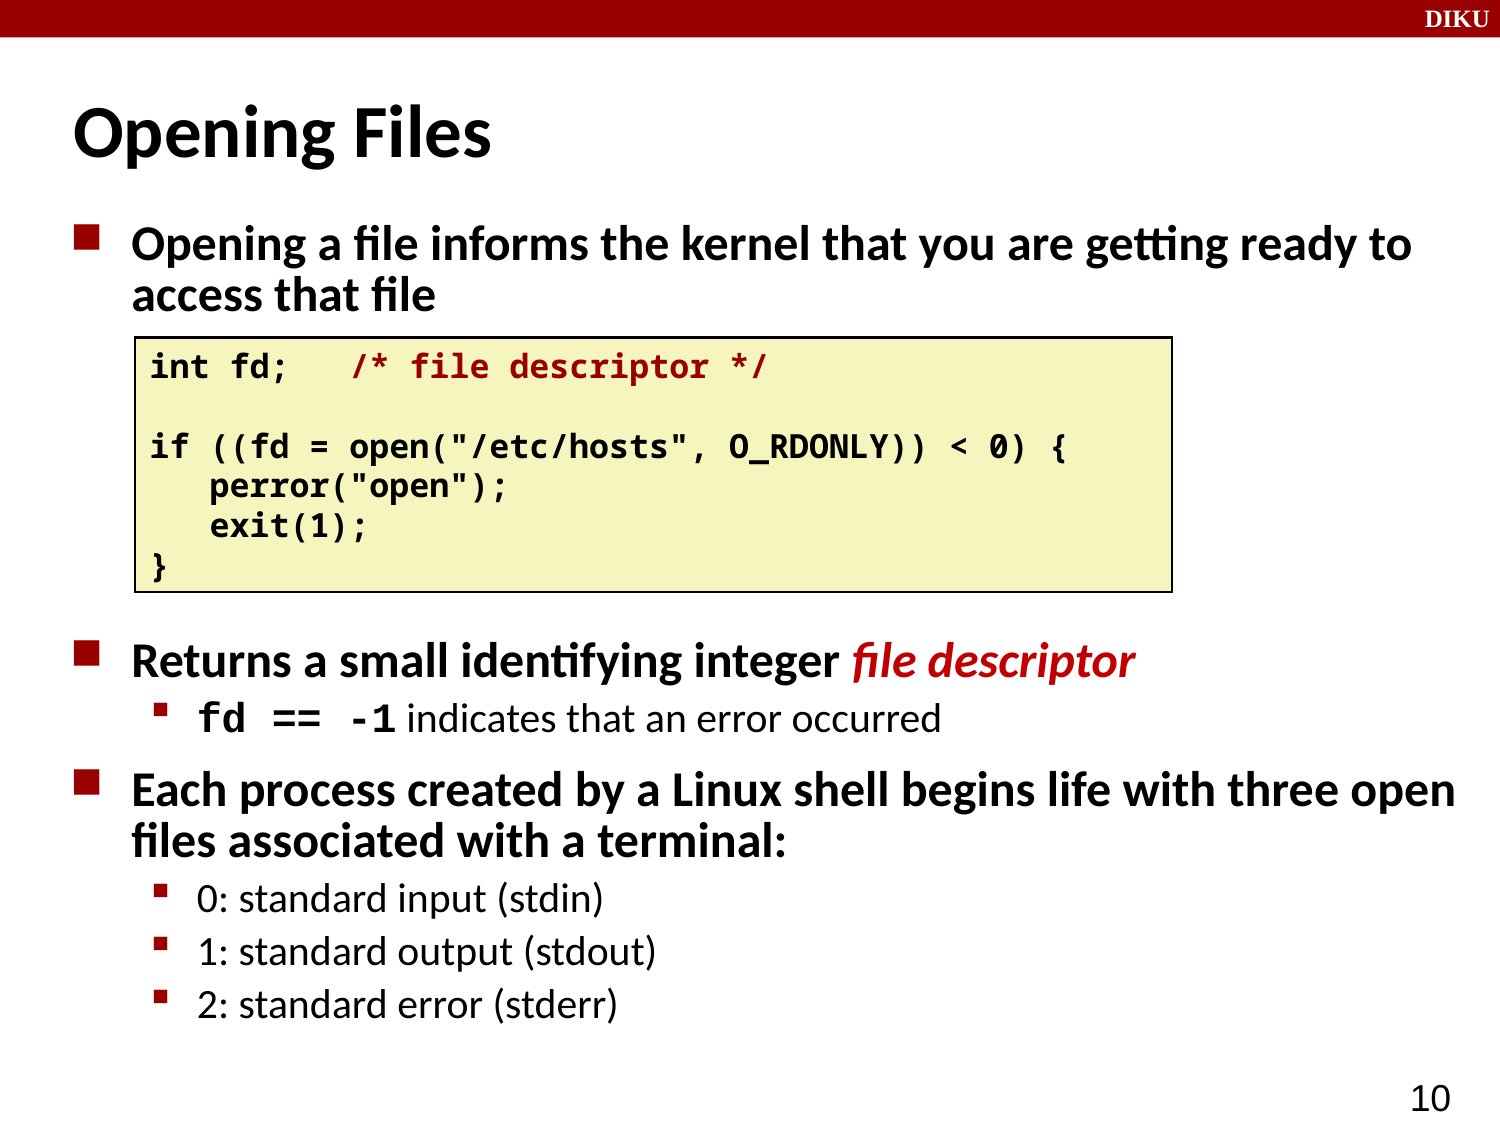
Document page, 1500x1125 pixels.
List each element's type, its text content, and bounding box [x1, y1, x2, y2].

text_box Opening a file informs the kernel that you are getting ready to access that file Returns a small identifying integer file descriptor fd == -1 indicates that an error occurred Each process created by a Linux shell begins life with three open files associated with a terminal: 0: standard input (stdin) 1: standard output (stdout) 2: standard error (stderr) [60, 212, 1475, 1075]
text_box int fd; /* file descriptor */ if ((fd = open("/etc/hosts", O_RDONLY)) < 0) { perror("open"); exit(1); } [134, 337, 1173, 592]
text_box Opening Files [58, 80, 1124, 175]
